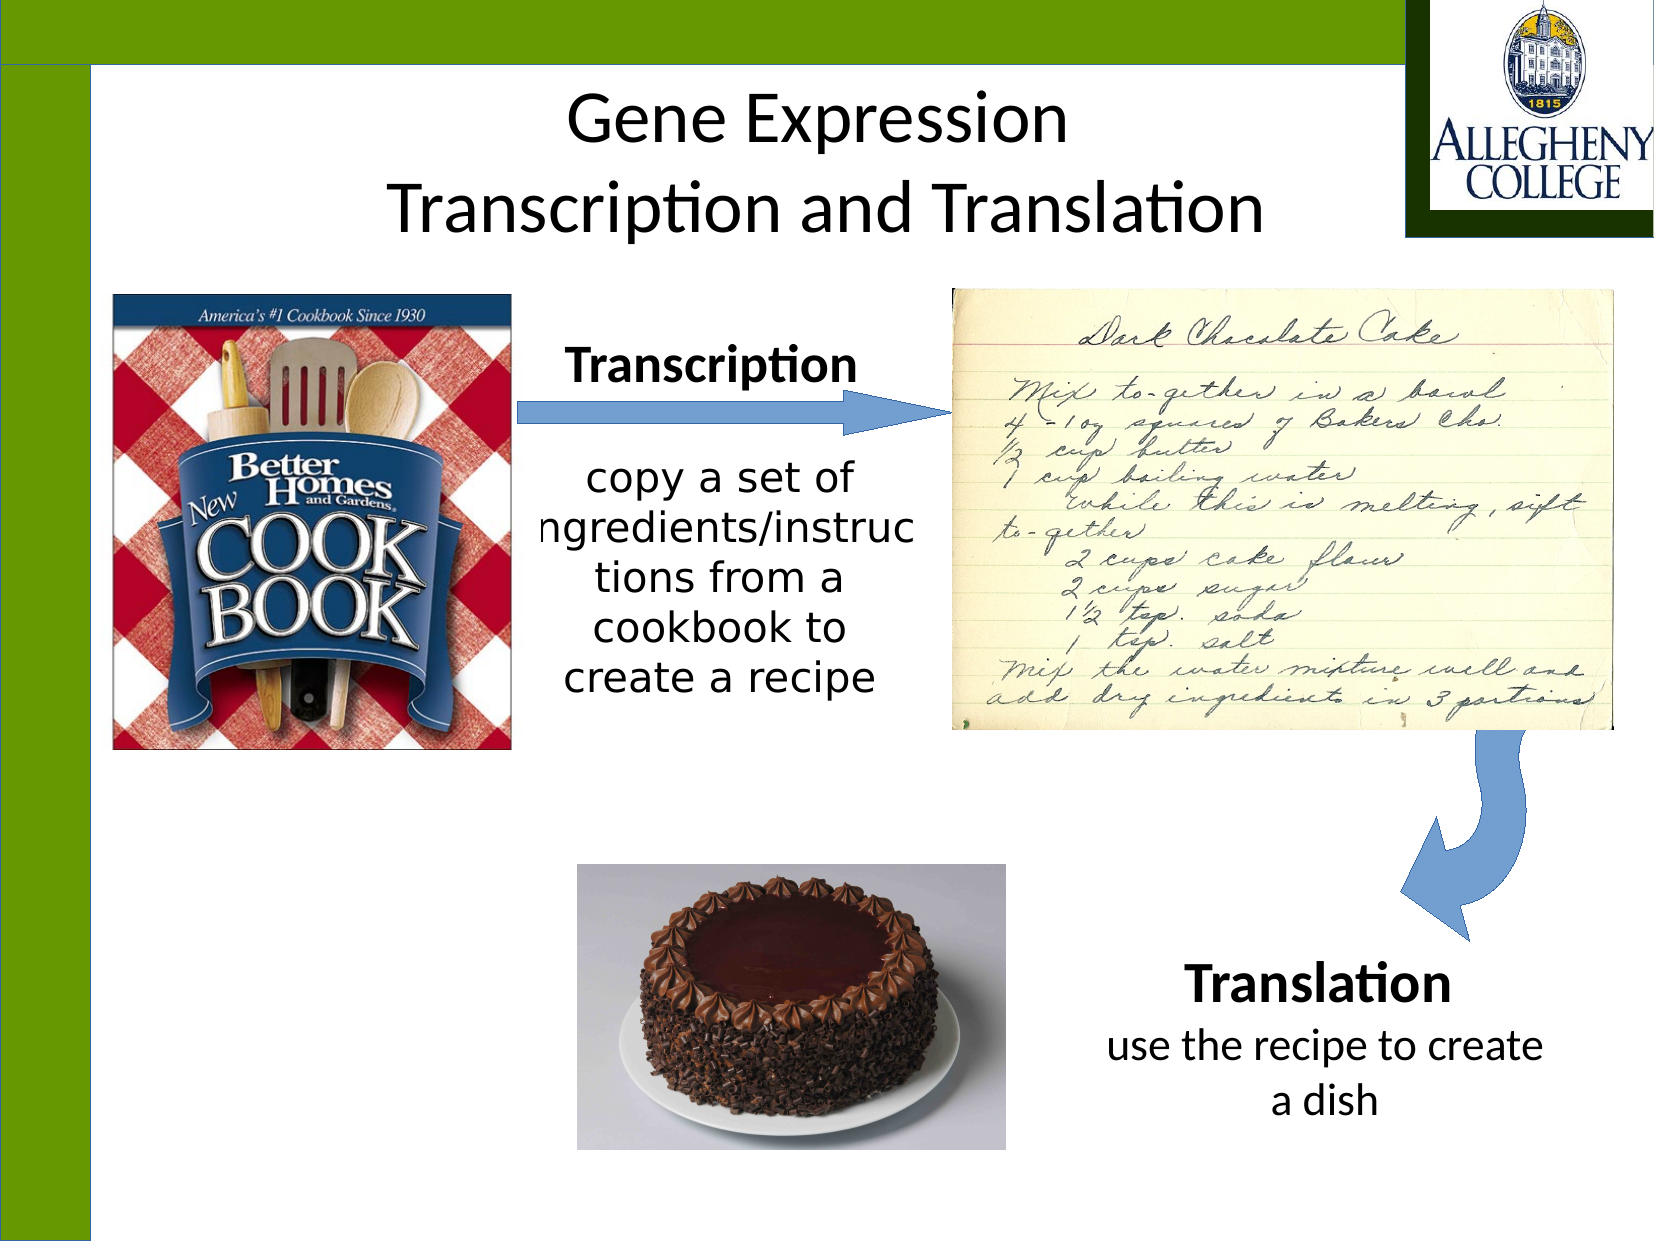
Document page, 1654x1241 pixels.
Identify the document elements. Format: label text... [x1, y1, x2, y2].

text_box [1400, 730, 1527, 942]
text_box Transcription [541, 321, 936, 402]
picture [91, 294, 541, 751]
text_box Translation use the recipe to create a dish [1079, 936, 1571, 1132]
picture [1430, 0, 1654, 210]
picture [577, 864, 1006, 1150]
title Gene Expression Transcription and Translation [91, 65, 1571, 261]
text_box copy a set of ingredients/instructions from a cookbook to create a recipe [541, 443, 934, 709]
text_box [0, 0, 1654, 1241]
text_box [517, 390, 952, 436]
picture [952, 288, 1614, 730]
